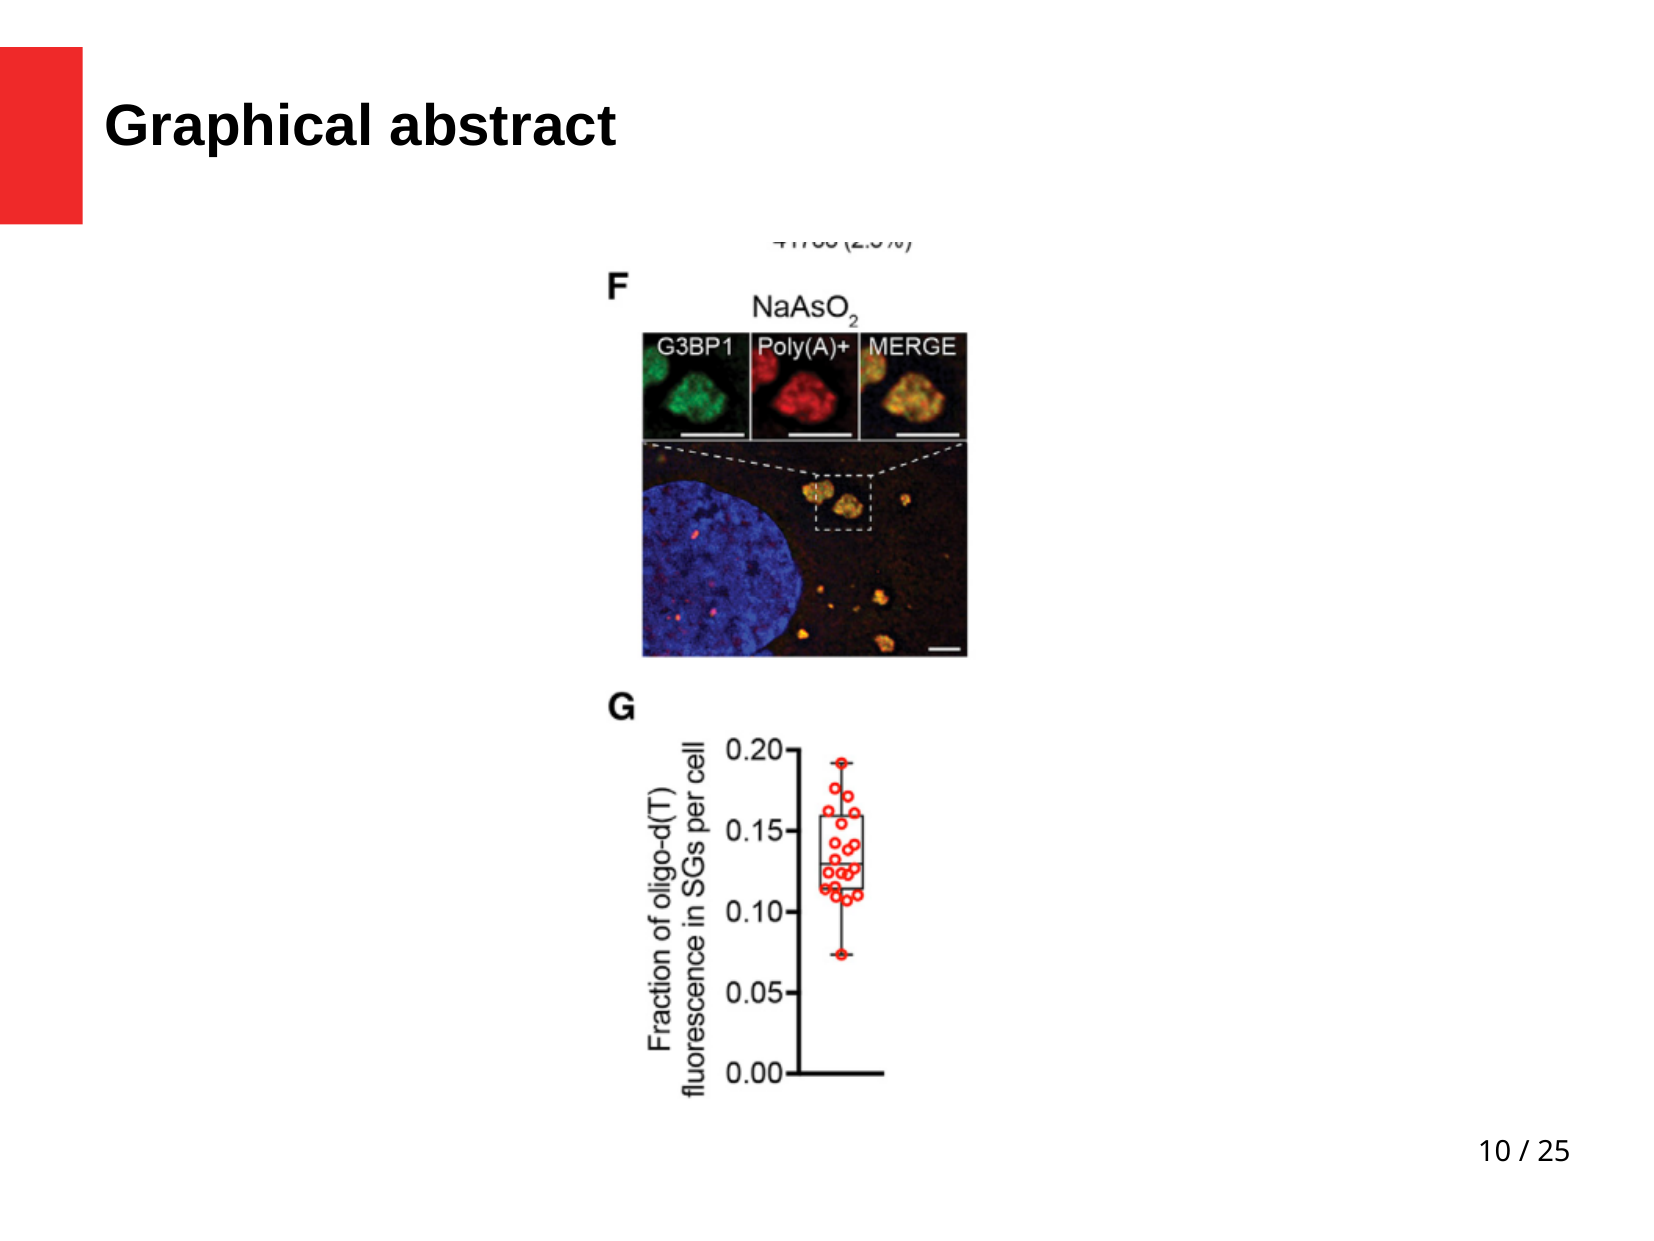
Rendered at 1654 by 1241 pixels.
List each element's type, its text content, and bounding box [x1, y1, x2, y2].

text_box Graphical abstract [90, 85, 1561, 166]
picture [579, 242, 980, 1127]
